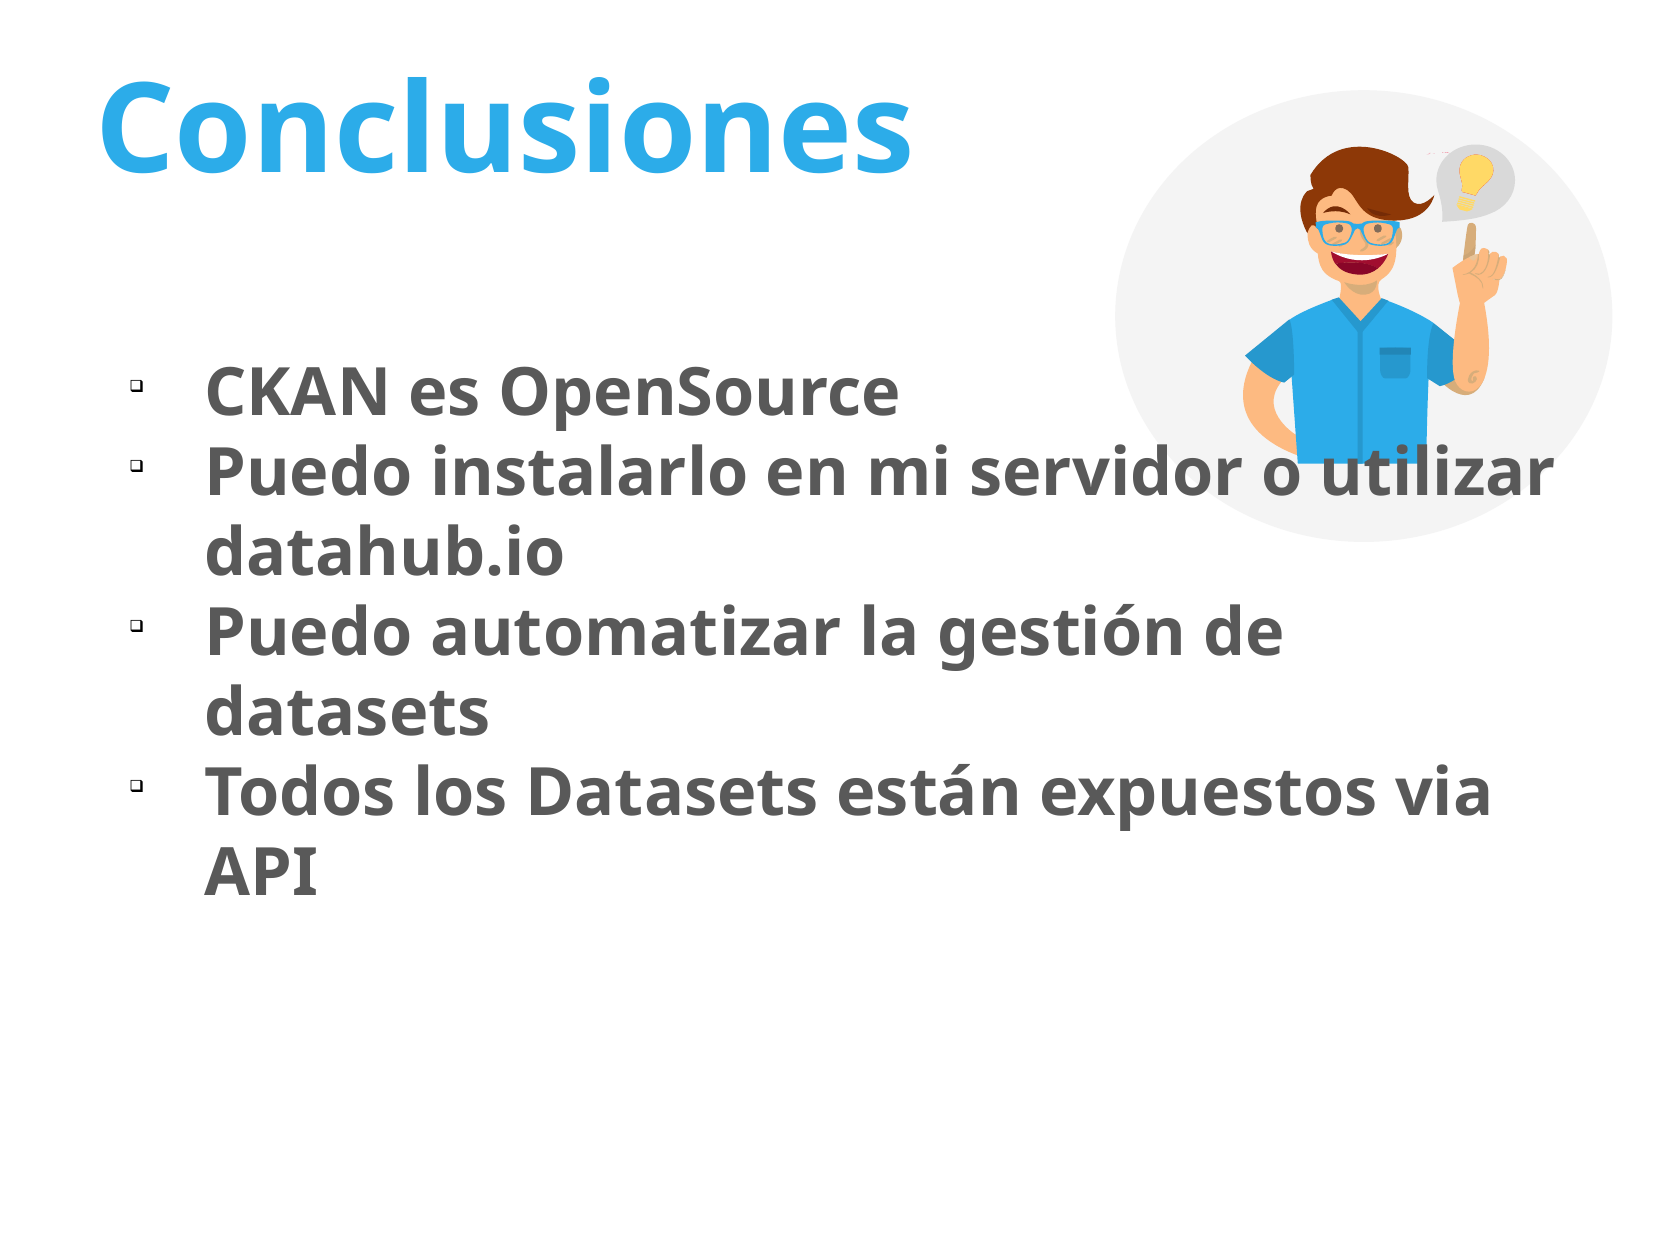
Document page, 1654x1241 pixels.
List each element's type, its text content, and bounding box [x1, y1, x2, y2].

text_box CKAN es OpenSource Puedo instalarlo en mi servidor o utilizar datahub.io Puedo automatizar la gestión de datasets Todos los Datasets están expuestos via API [114, 333, 1578, 743]
text_box [1115, 90, 1613, 431]
text_box Conclusiones [0, 32, 1012, 227]
